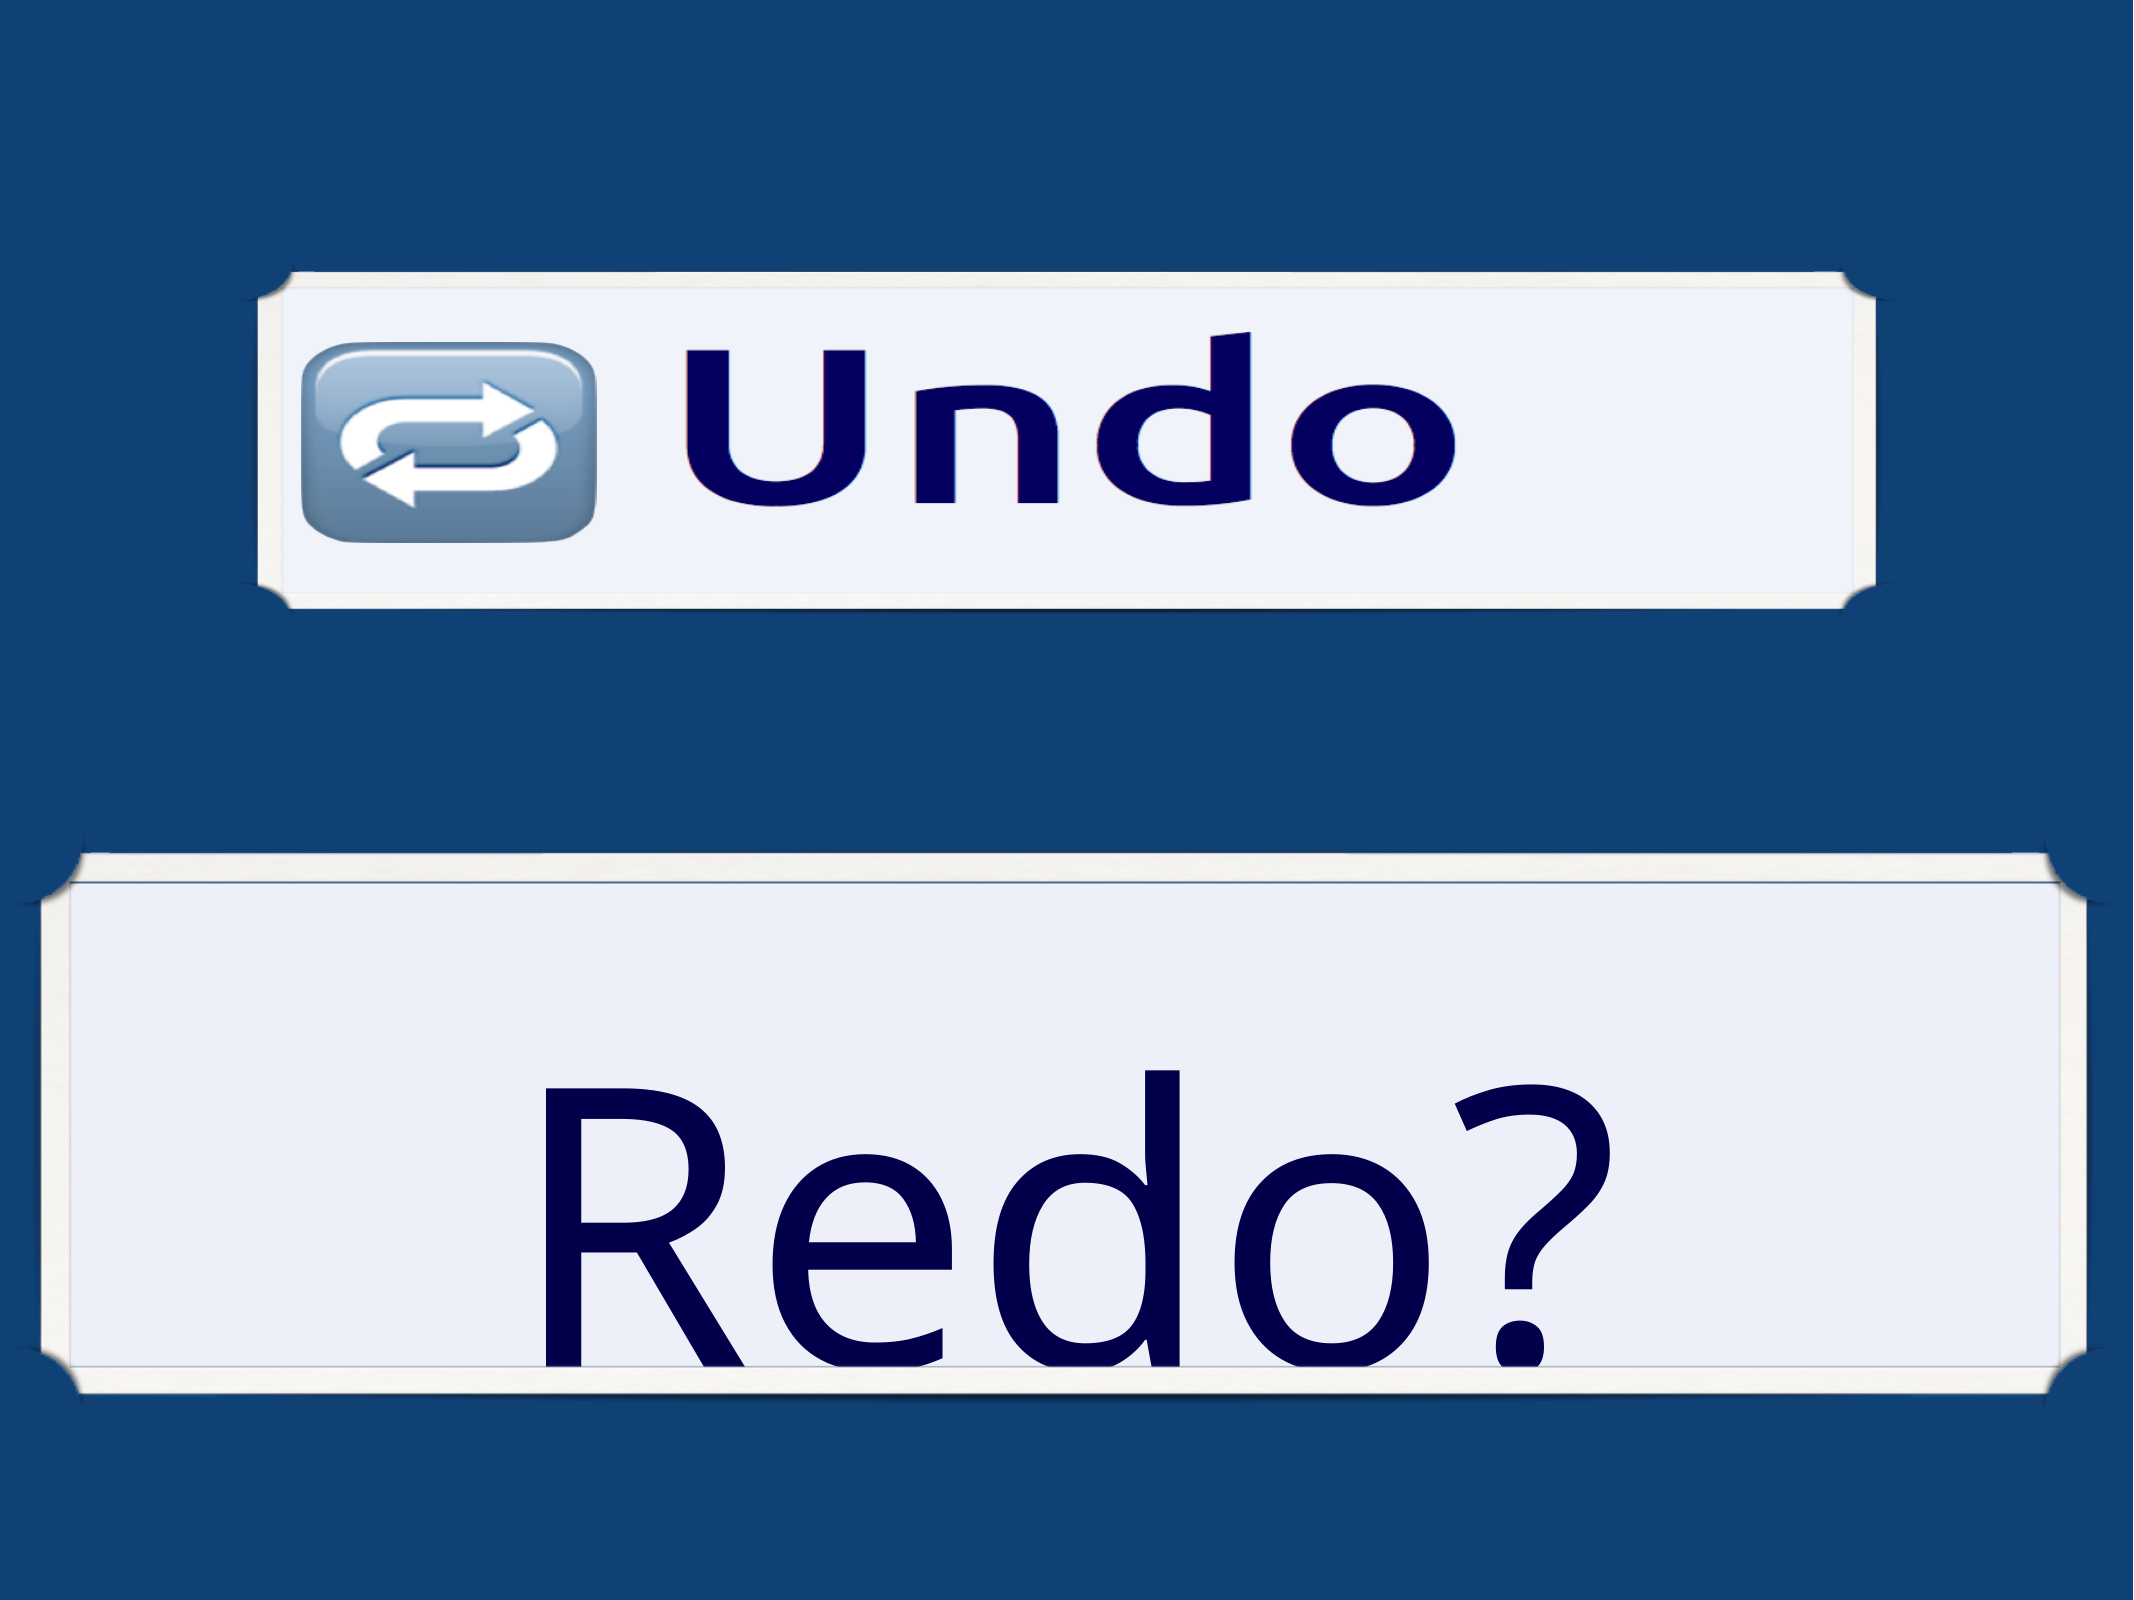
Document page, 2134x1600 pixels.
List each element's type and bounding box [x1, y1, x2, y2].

picture [8, 824, 2123, 1430]
picture [110, 174, 2021, 723]
